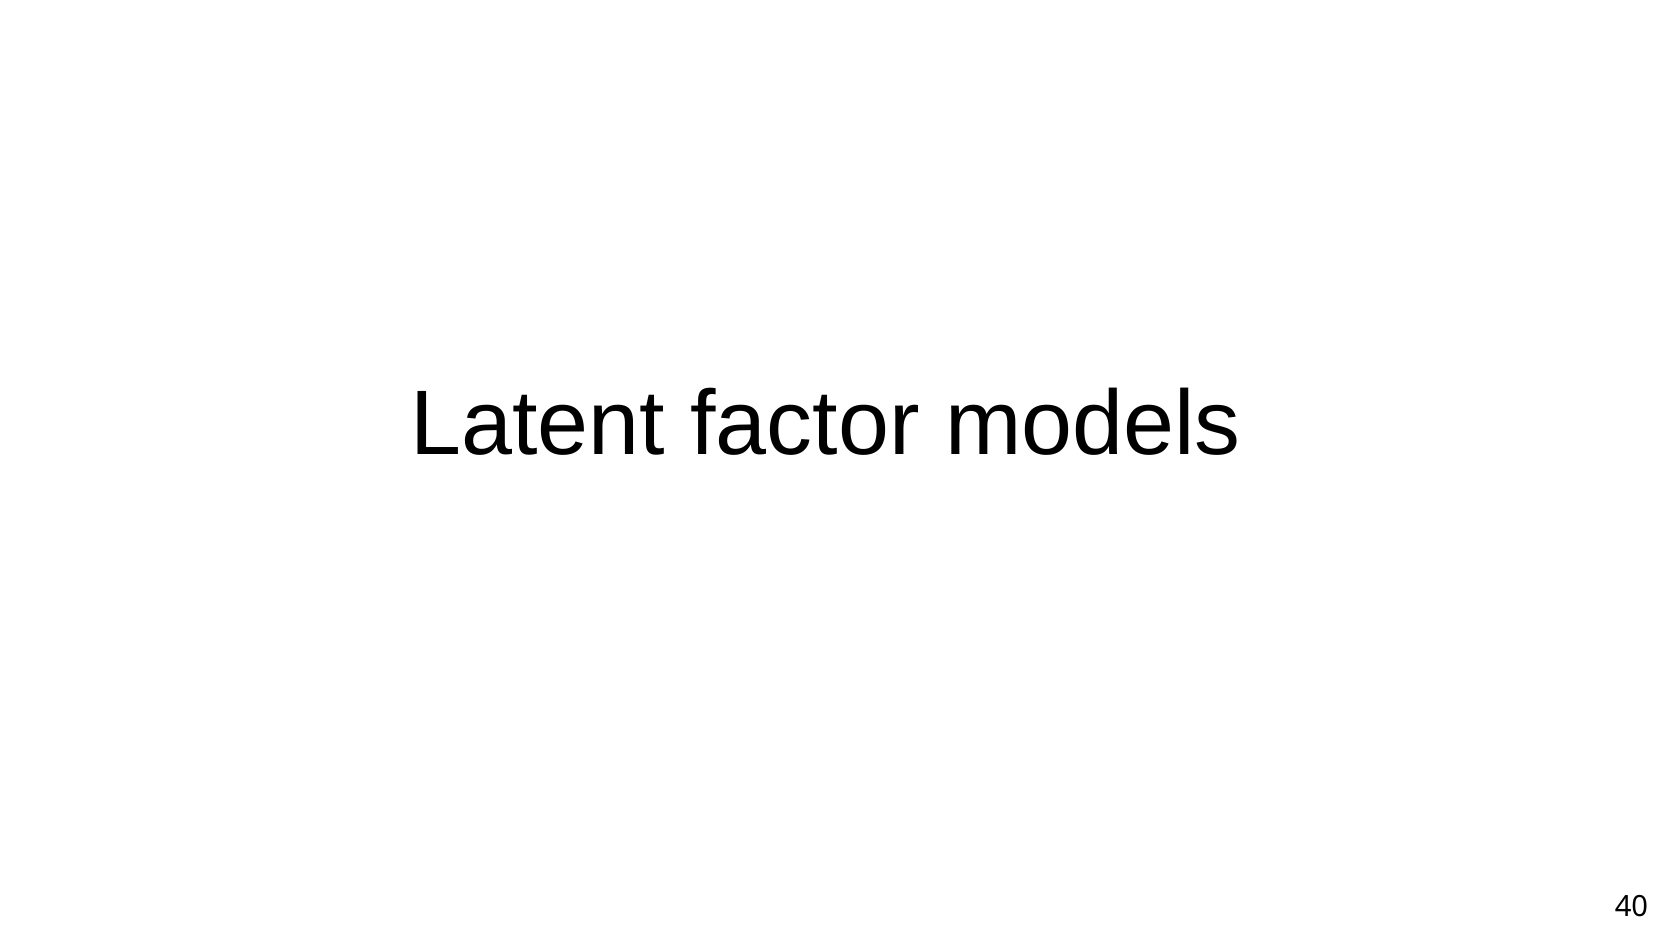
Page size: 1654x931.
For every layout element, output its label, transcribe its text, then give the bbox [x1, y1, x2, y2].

title Latent factor models [81, 345, 1570, 501]
